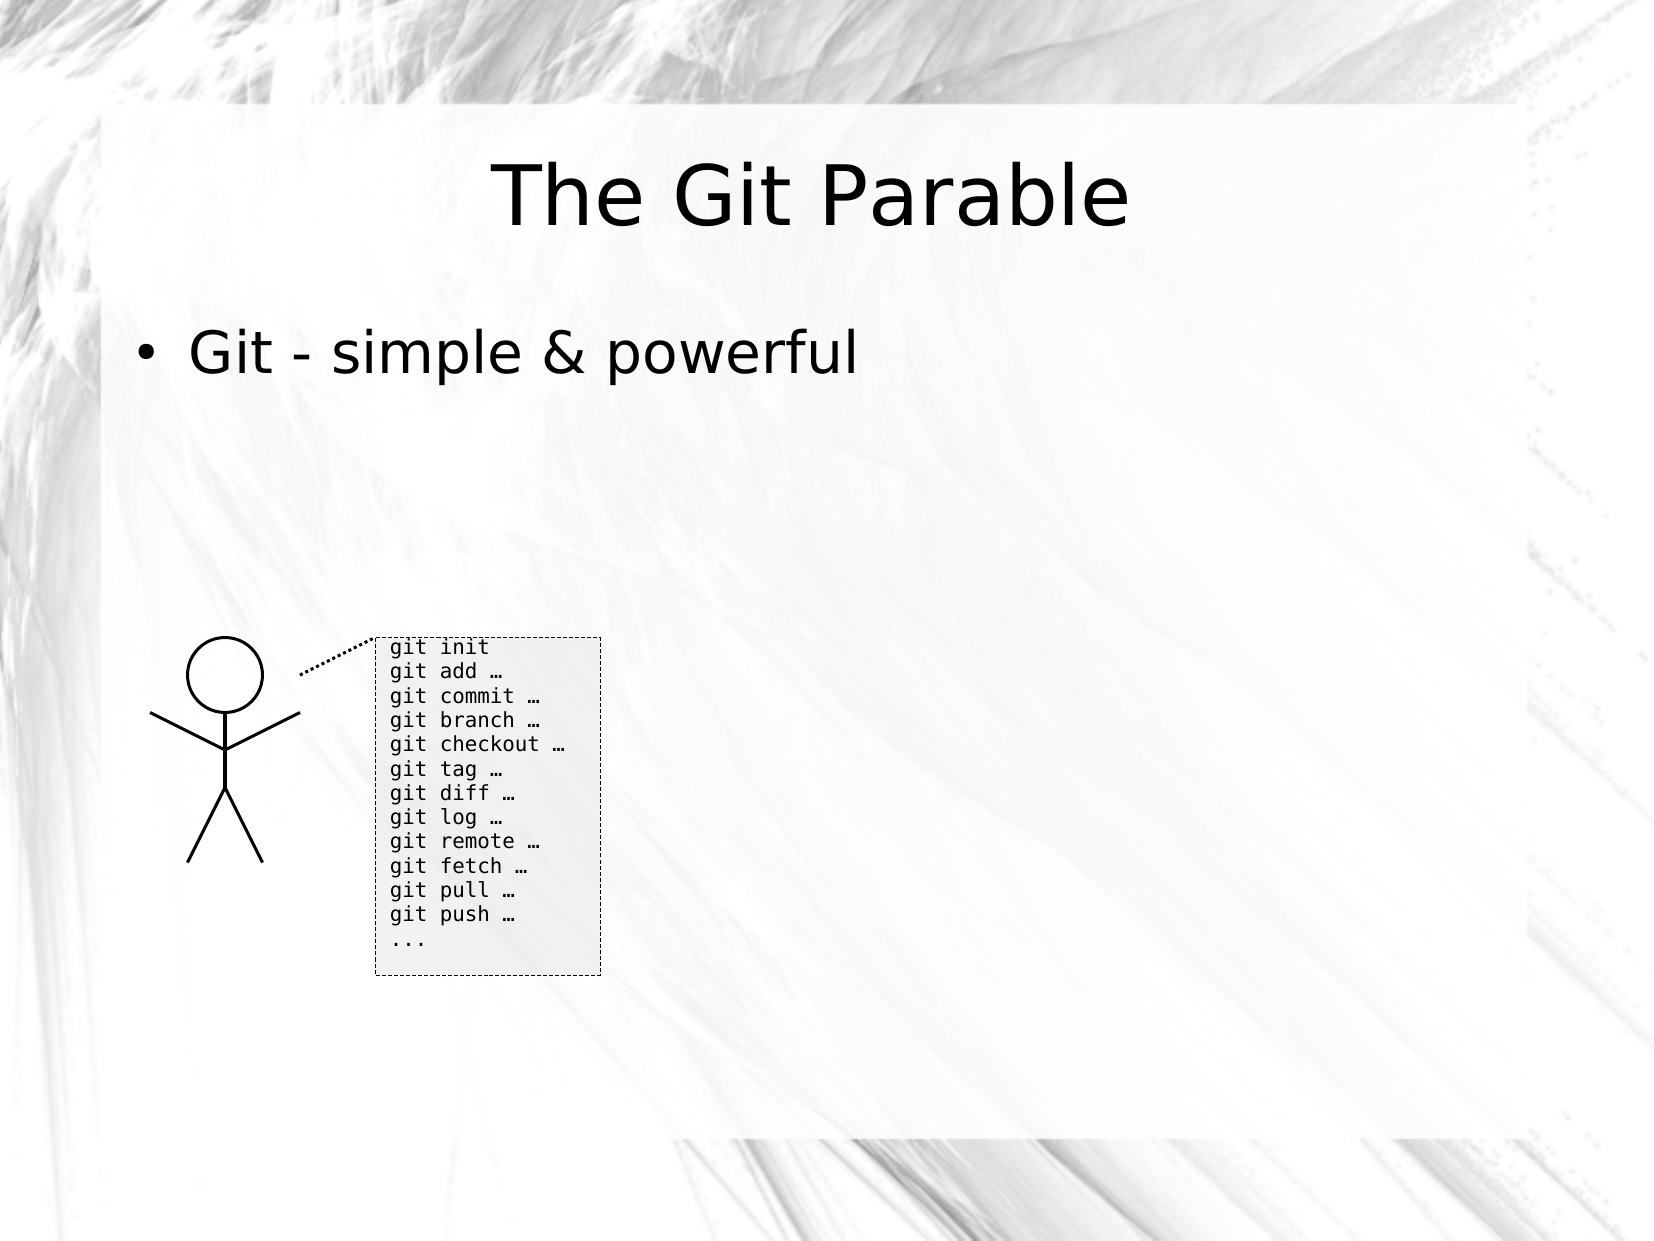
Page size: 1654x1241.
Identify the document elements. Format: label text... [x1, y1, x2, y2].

text_box git init git add … git commit … git branch … git checkout … git tag … git diff … git log … git remote … git fetch … git pull … git push … ... [375, 628, 580, 959]
title The Git Parable [118, 112, 1506, 281]
picture [0, 0, 1654, 1241]
list Git - simple & powerful [118, 319, 1571, 931]
text_box [375, 637, 601, 976]
